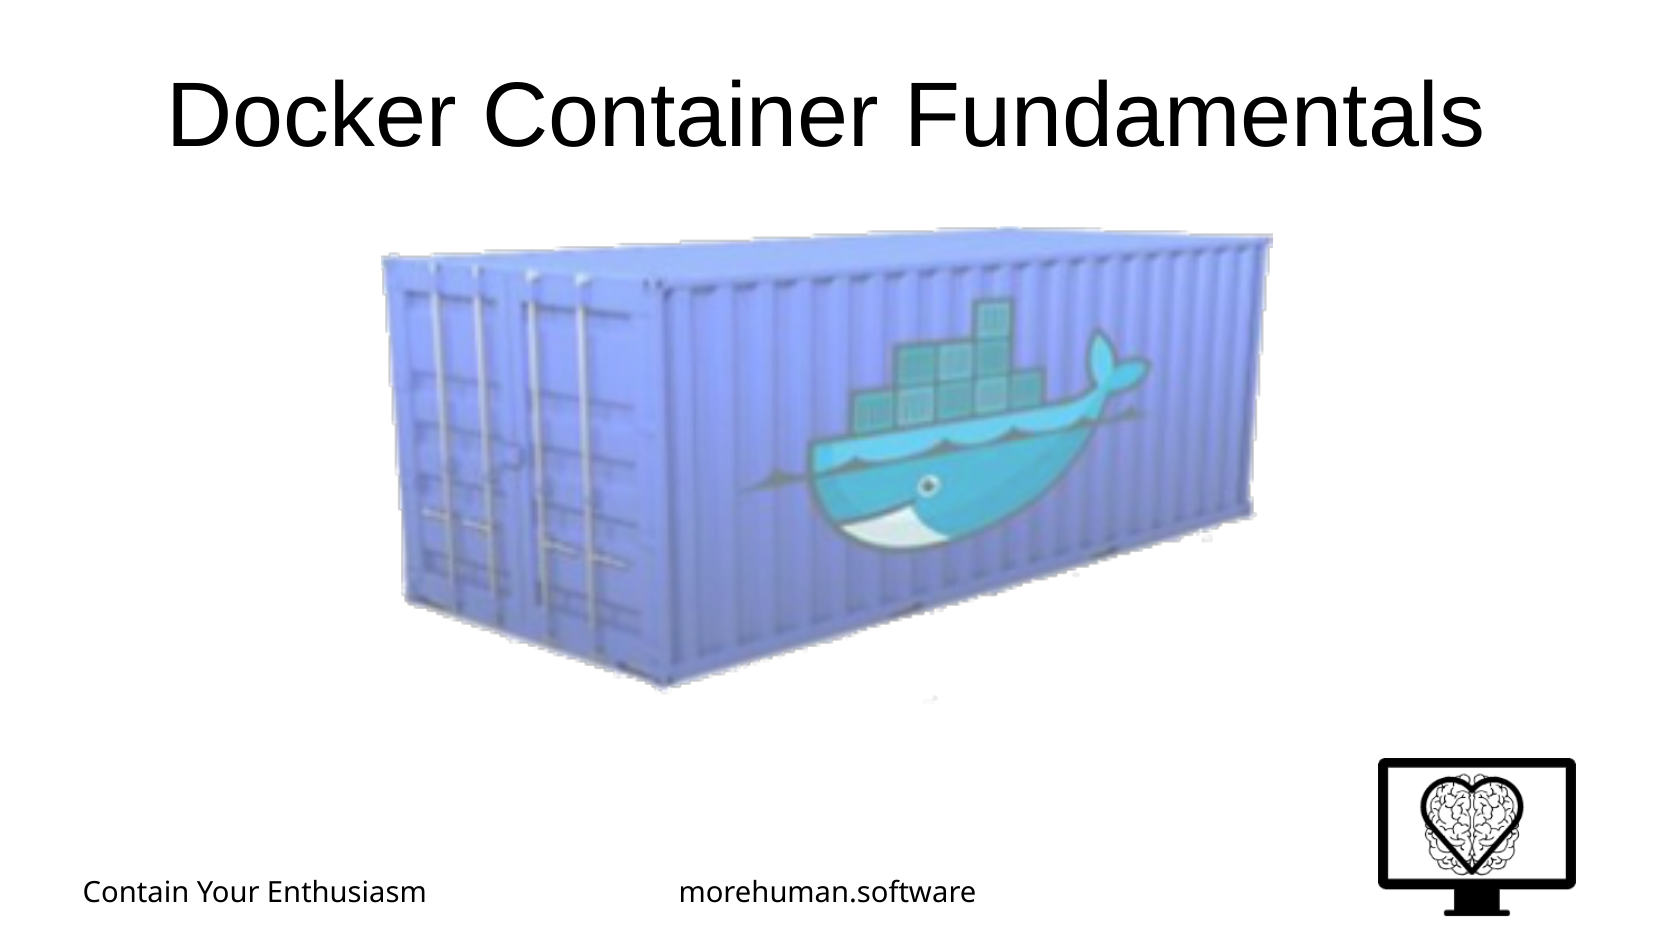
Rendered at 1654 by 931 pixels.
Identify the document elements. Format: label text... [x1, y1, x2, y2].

picture [381, 226, 1273, 704]
picture [1378, 758, 1576, 925]
title Docker Container Fundamentals [82, 37, 1571, 193]
